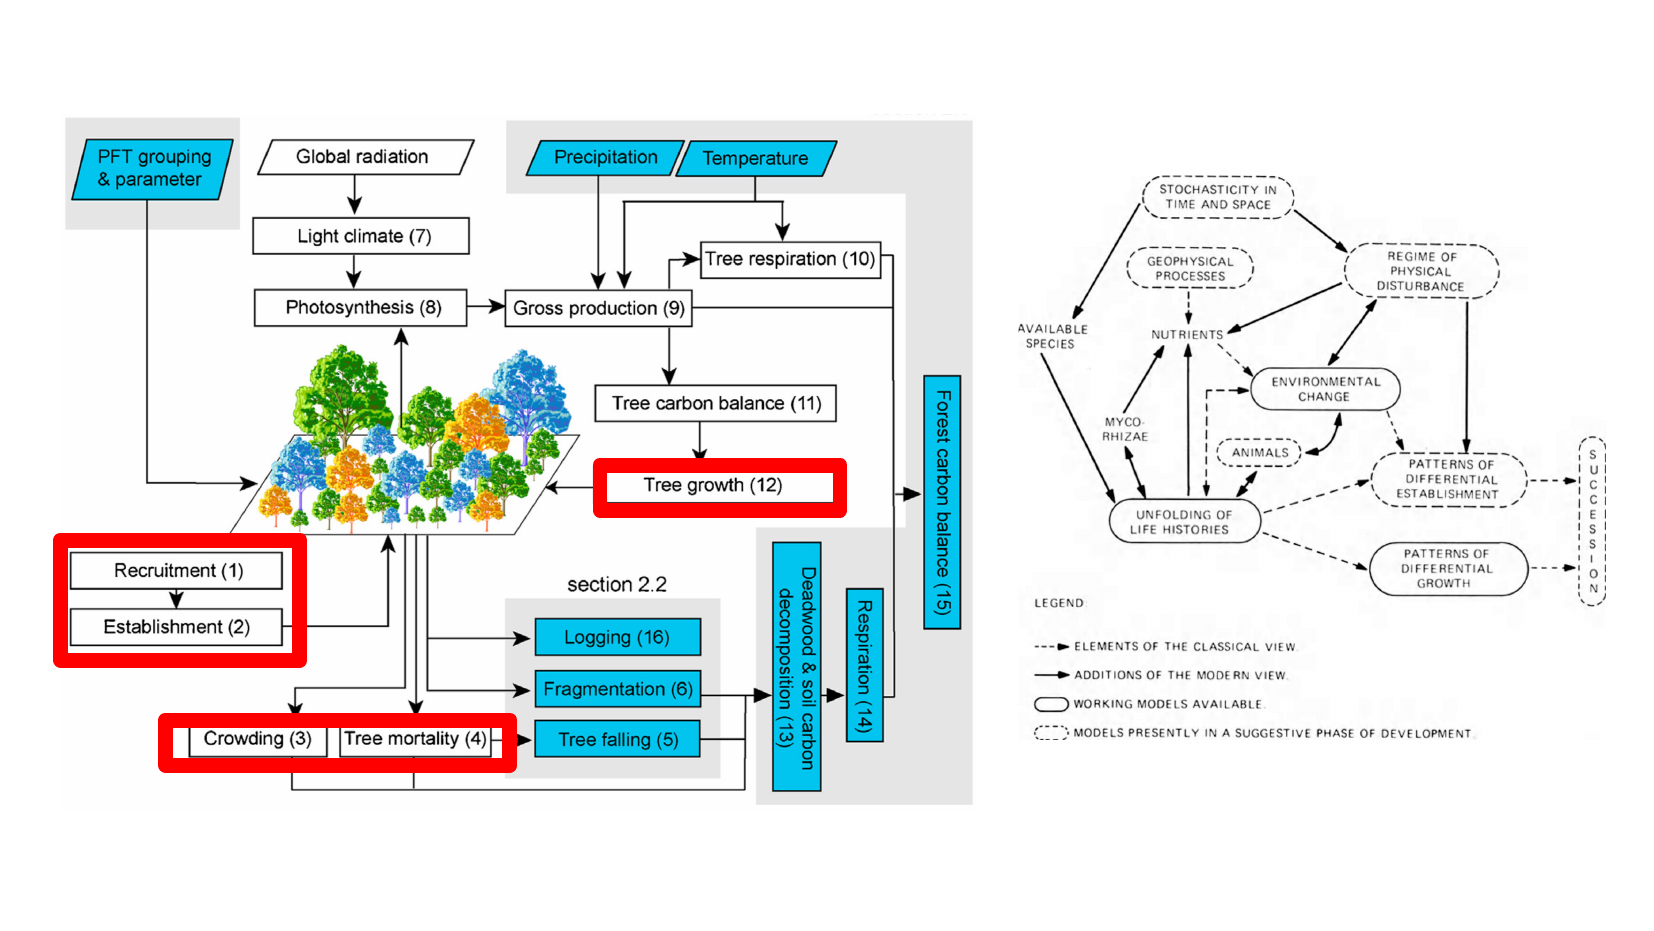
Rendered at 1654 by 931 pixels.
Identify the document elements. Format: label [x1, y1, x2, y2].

picture [60, 114, 976, 811]
text_box [600, 465, 841, 511]
picture [993, 153, 1621, 751]
text_box [165, 720, 510, 766]
text_box [60, 540, 300, 661]
